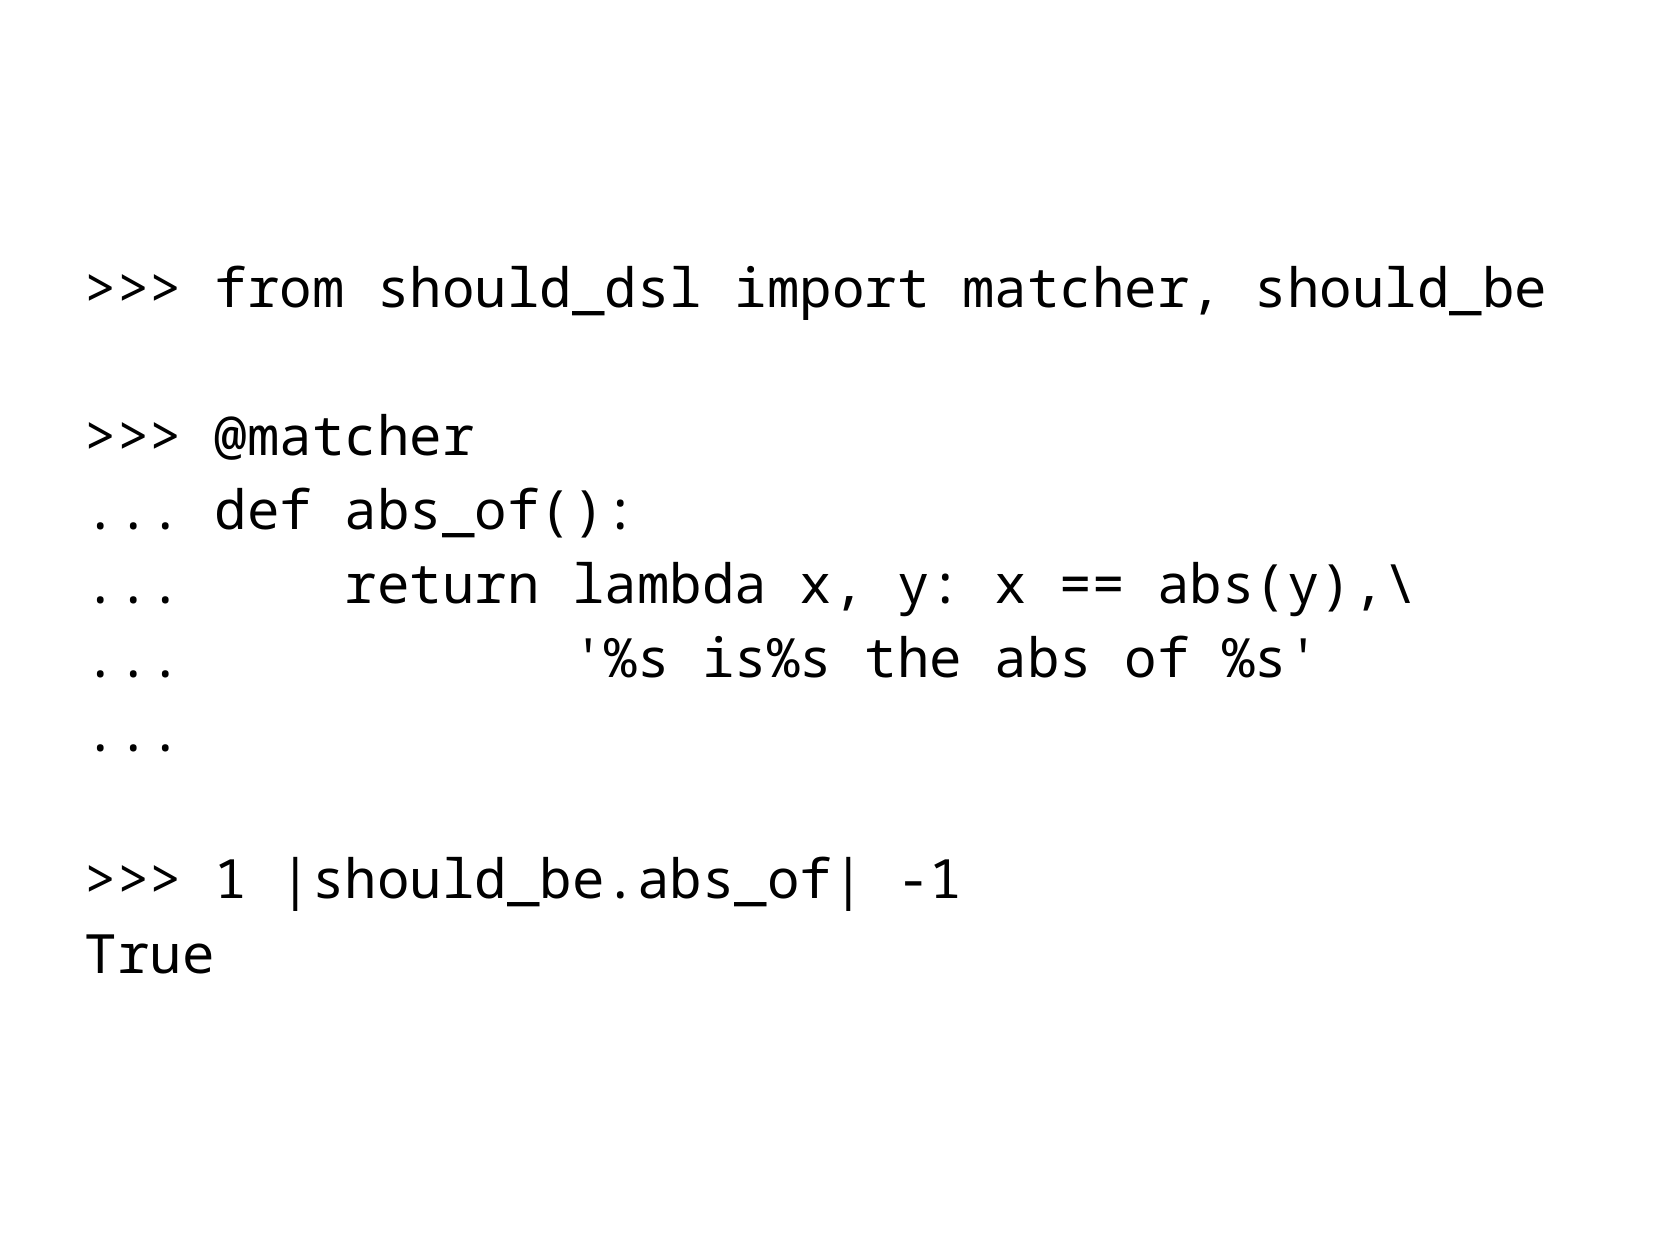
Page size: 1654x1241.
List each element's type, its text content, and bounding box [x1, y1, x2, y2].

text_box >>> from should_dsl import matcher, should_be >>> @matcher ... def abs_of(): ... return lambda x, y: x == abs(y),\ ... '%s is%s the abs of %s' ... >>> 1 |should_be.abs_of| -1 True [70, 241, 1574, 887]
